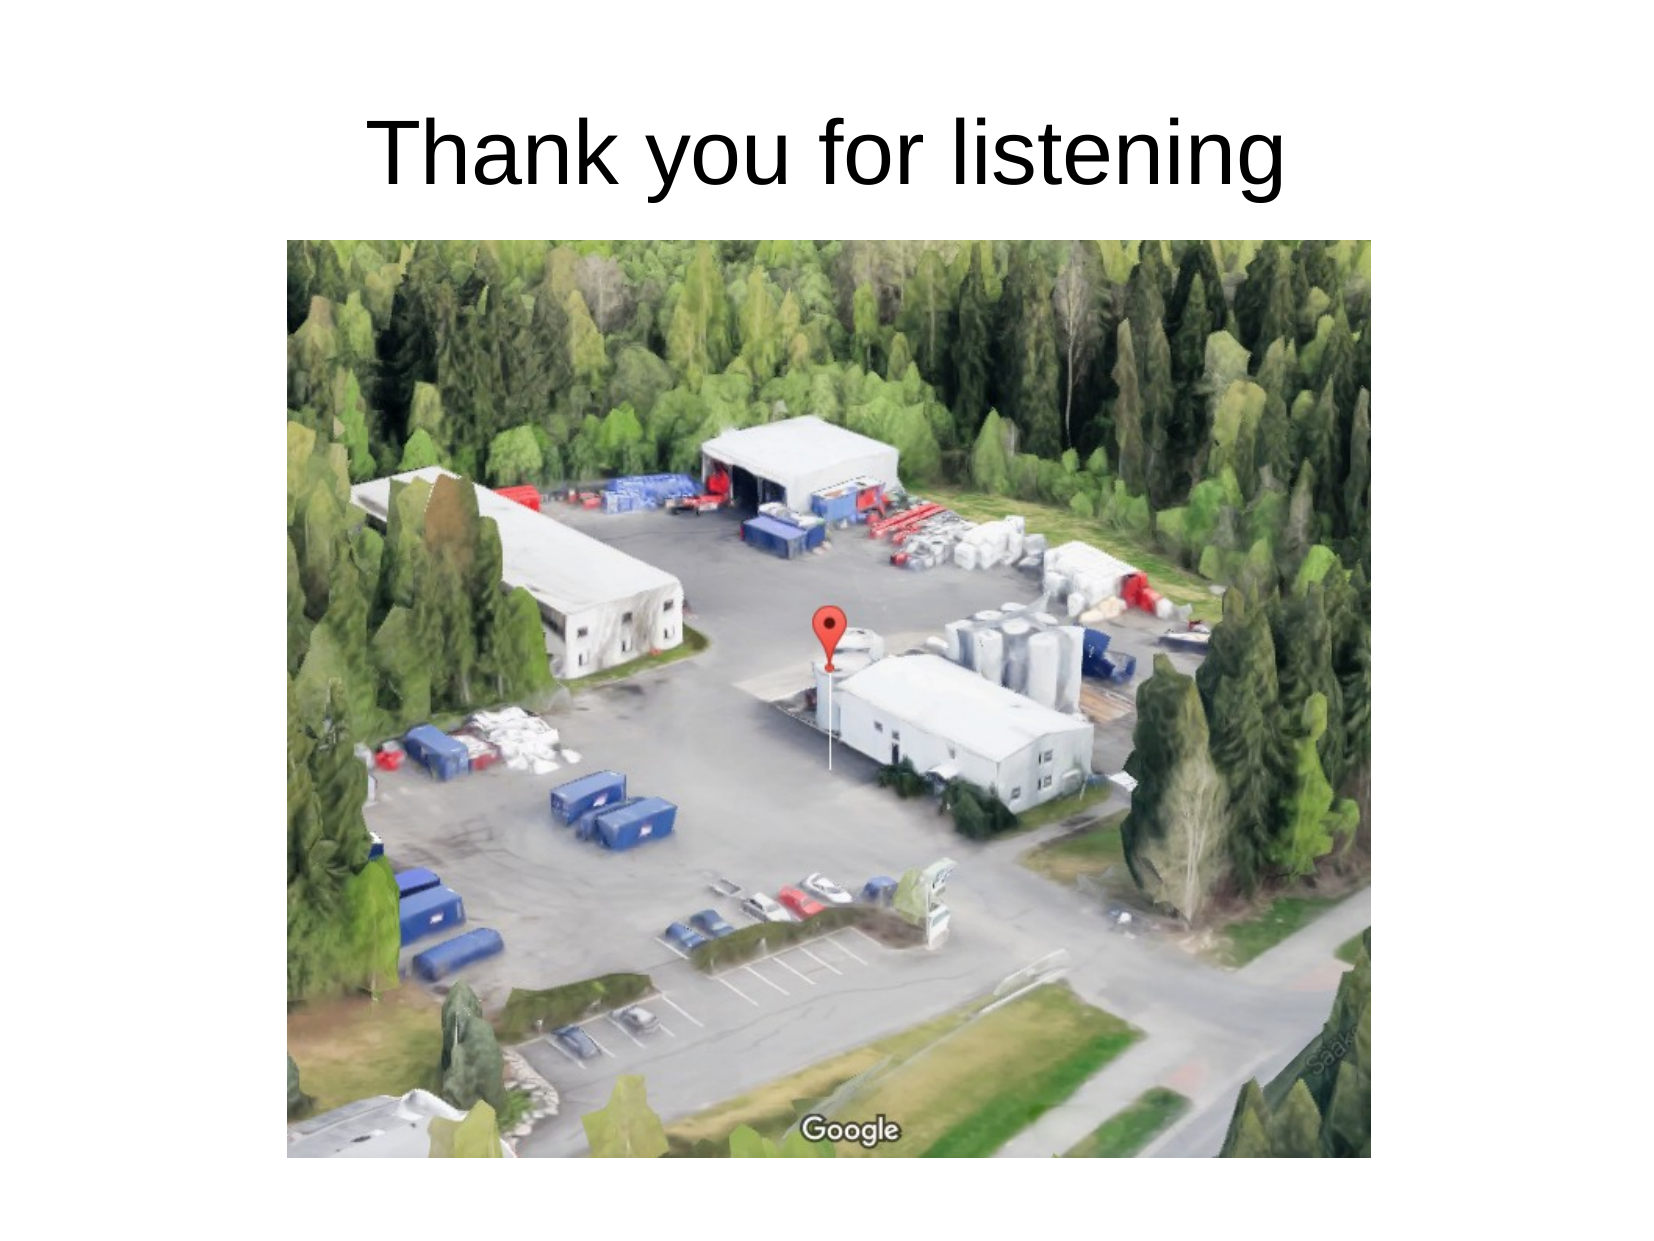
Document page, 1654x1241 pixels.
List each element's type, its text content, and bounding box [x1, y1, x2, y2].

picture [287, 240, 1371, 1158]
title Thank you for listening [82, 49, 1571, 257]
